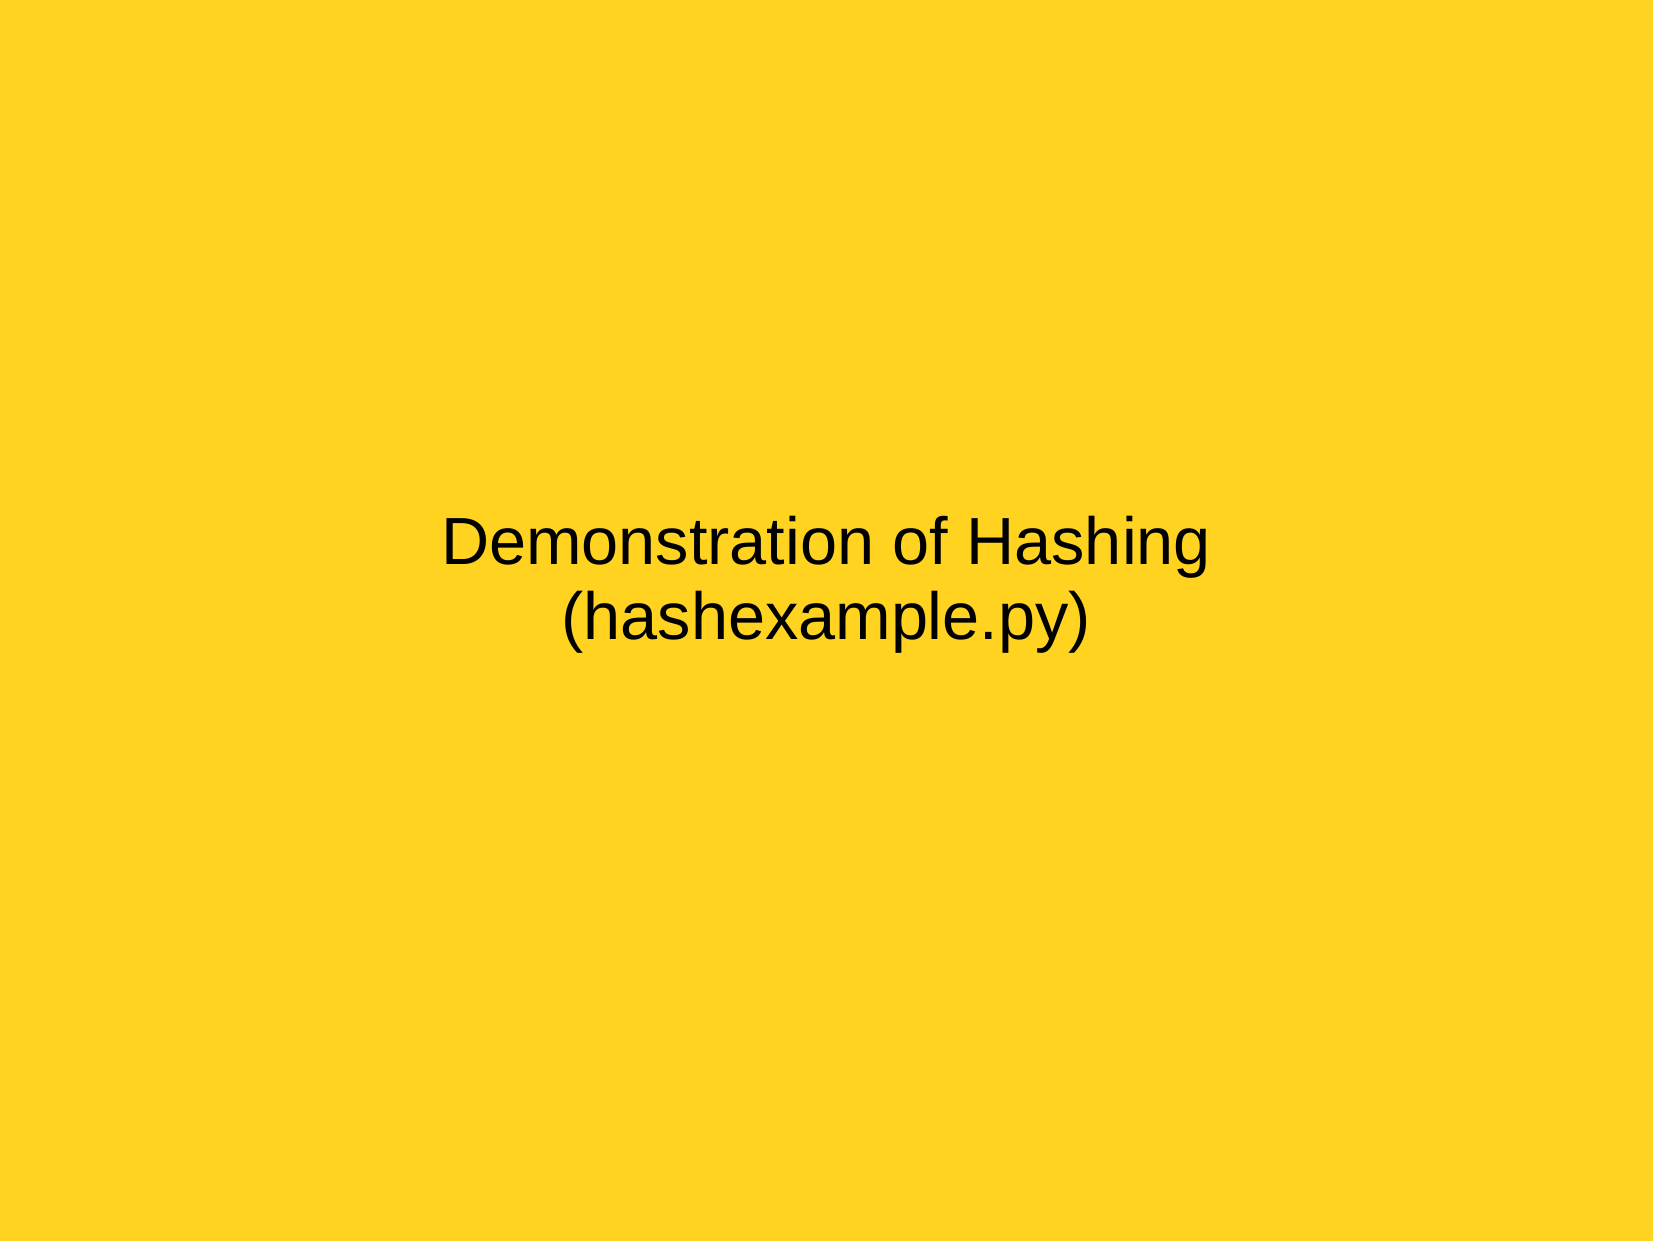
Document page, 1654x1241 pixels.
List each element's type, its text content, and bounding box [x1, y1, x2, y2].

subtitle Demonstration of Hashing (hashexample.py) [82, 49, 1571, 1109]
